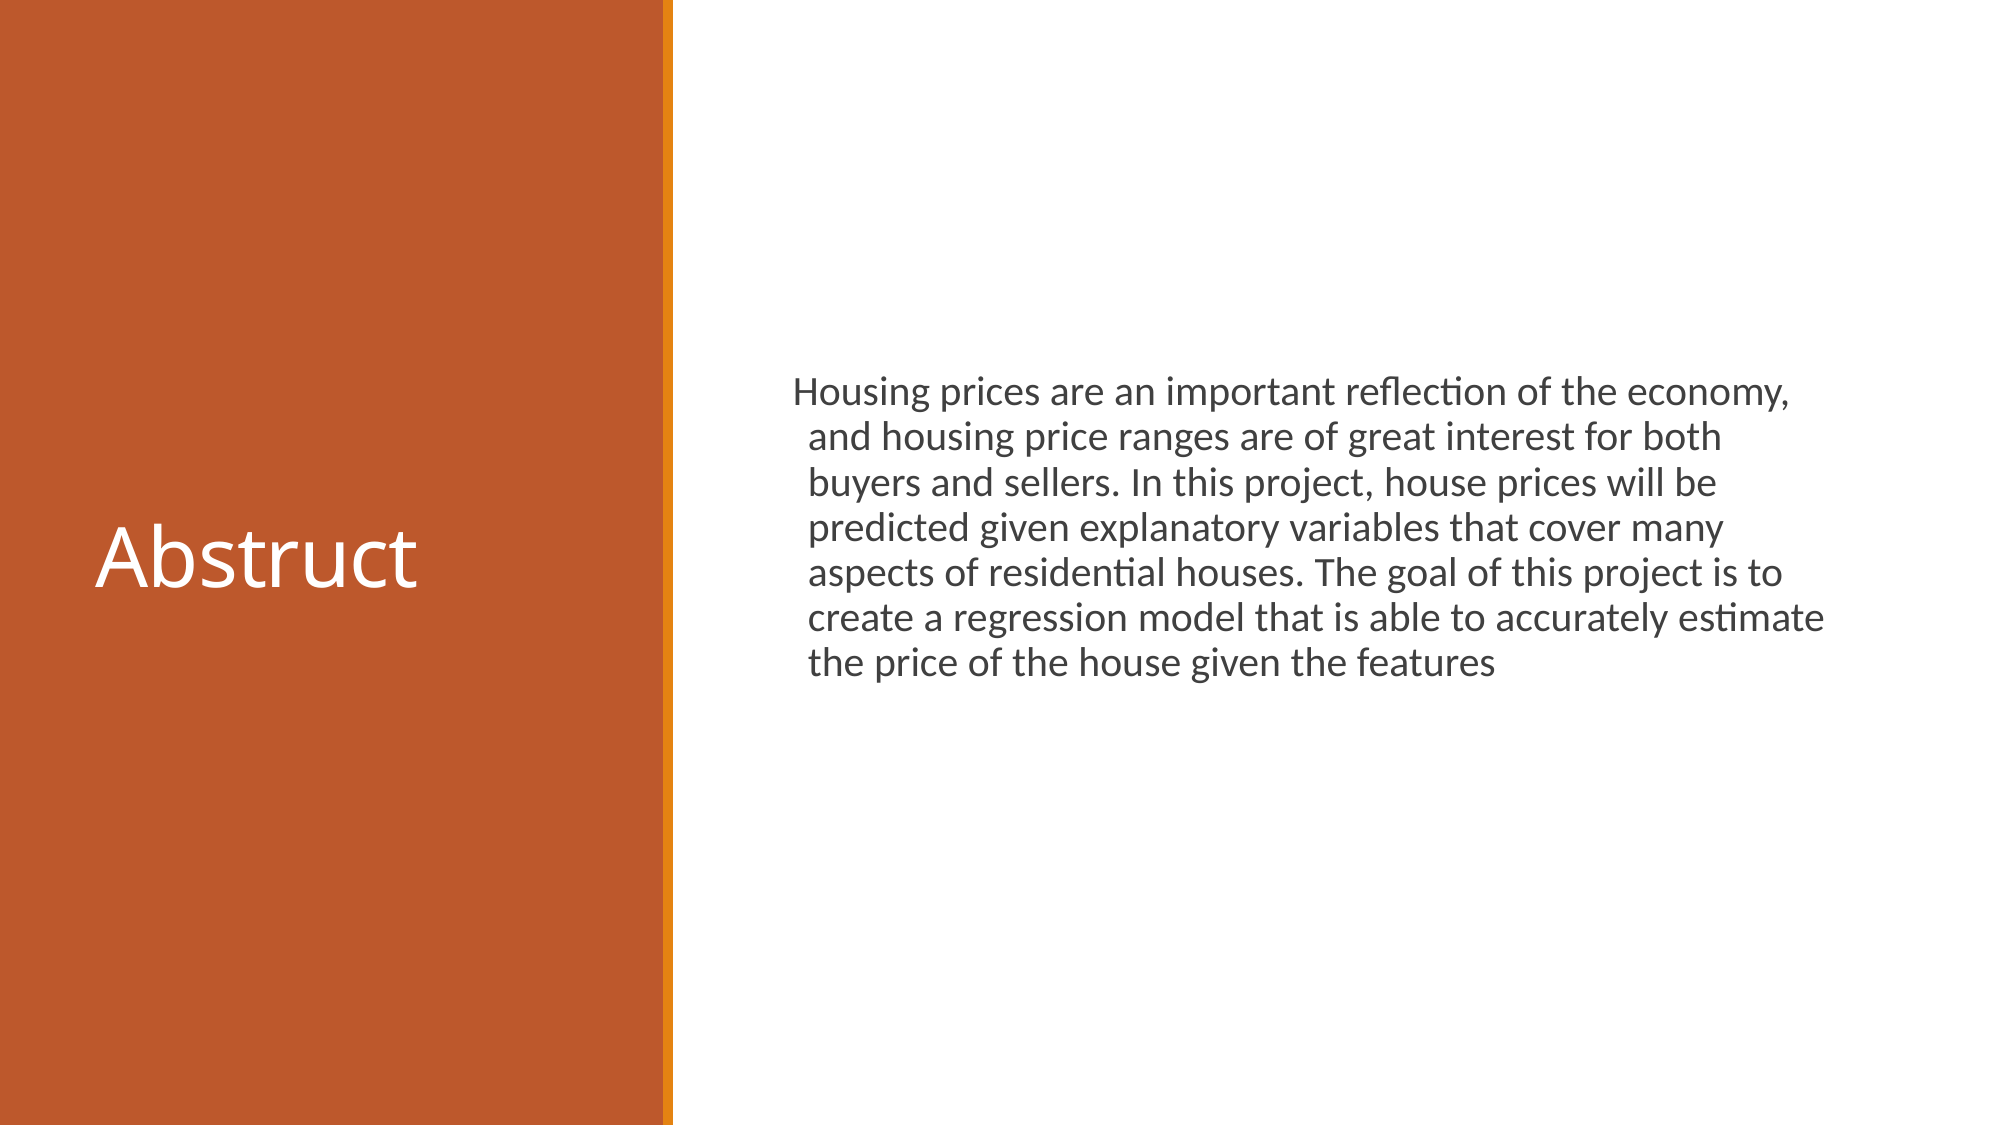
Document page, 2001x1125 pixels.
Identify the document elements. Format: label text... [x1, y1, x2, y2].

list Housing prices are an important reflection of the economy, and housing price ranges are of great interest for both buyers and sellers. In this project, house prices will be predicted given explanatory variables that cover many aspects of residential houses. The goal of this project is to create a regression model that is able to accurately estimate the price of the house given the features [777, 99, 1831, 1026]
text_box [0, 0, 1999, 1125]
title Abstruct [80, 99, 587, 1026]
